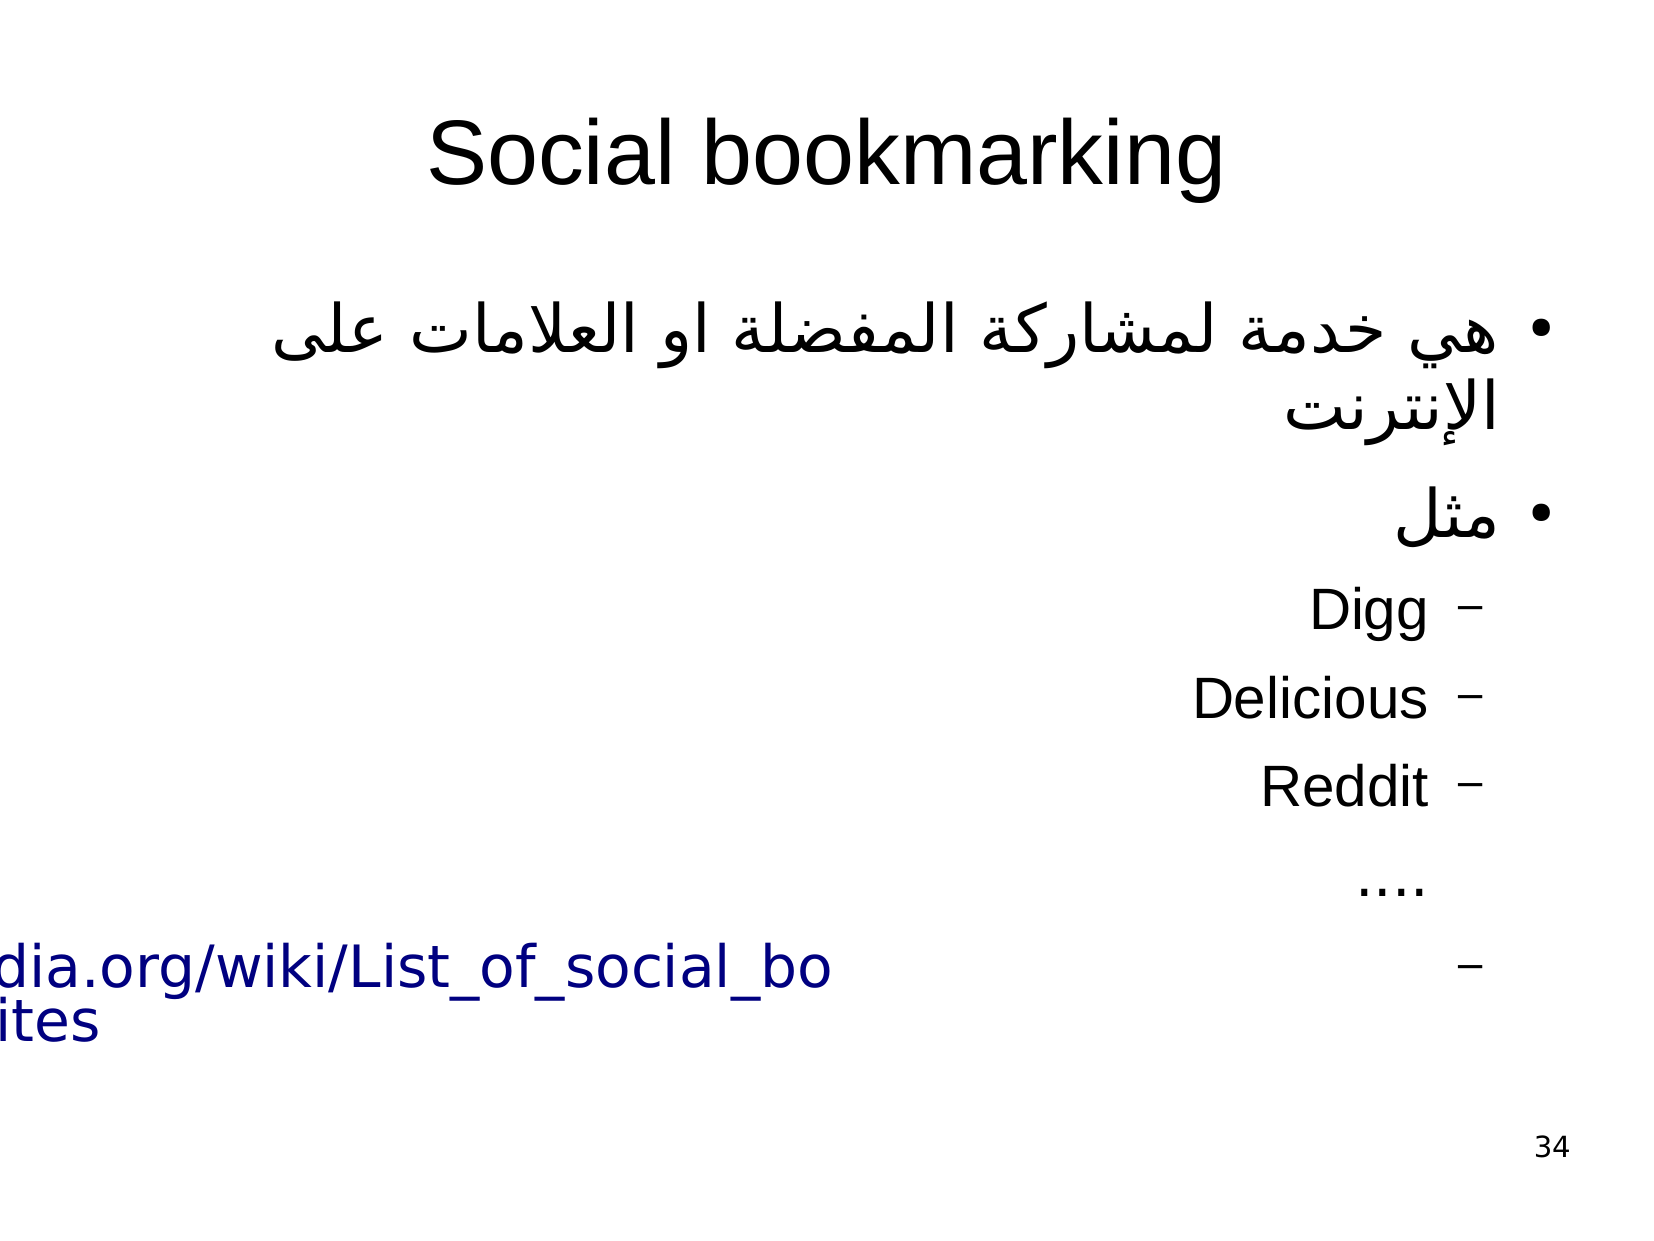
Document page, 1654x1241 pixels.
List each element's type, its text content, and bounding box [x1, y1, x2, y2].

title Social bookmarking [82, 49, 1571, 257]
list هي خدمة لمشاركة المفضلة او العلامات على الإنترنت مثل Digg Delicious Reddit .... https://en.wikipedia.org/wiki/List_of_social_bookmarking_websites [82, 290, 1571, 1010]
